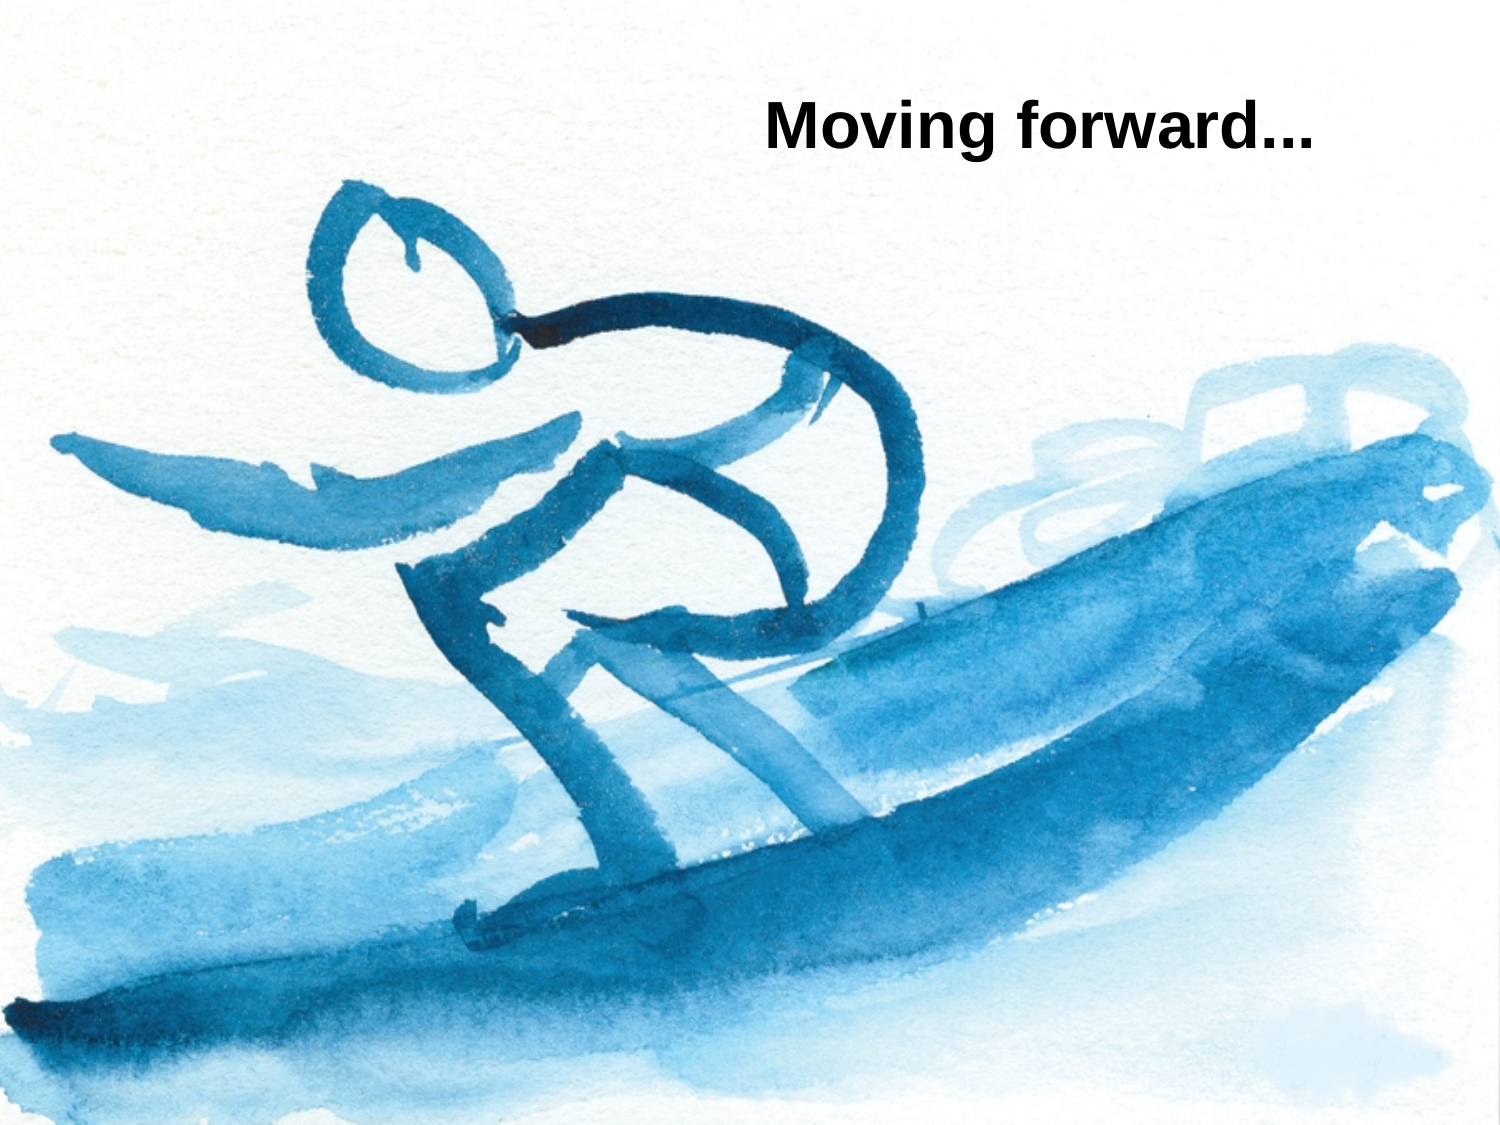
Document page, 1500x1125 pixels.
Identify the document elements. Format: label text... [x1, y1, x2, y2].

picture [0, 0, 1500, 1125]
text_box Moving forward... [750, 75, 1351, 170]
